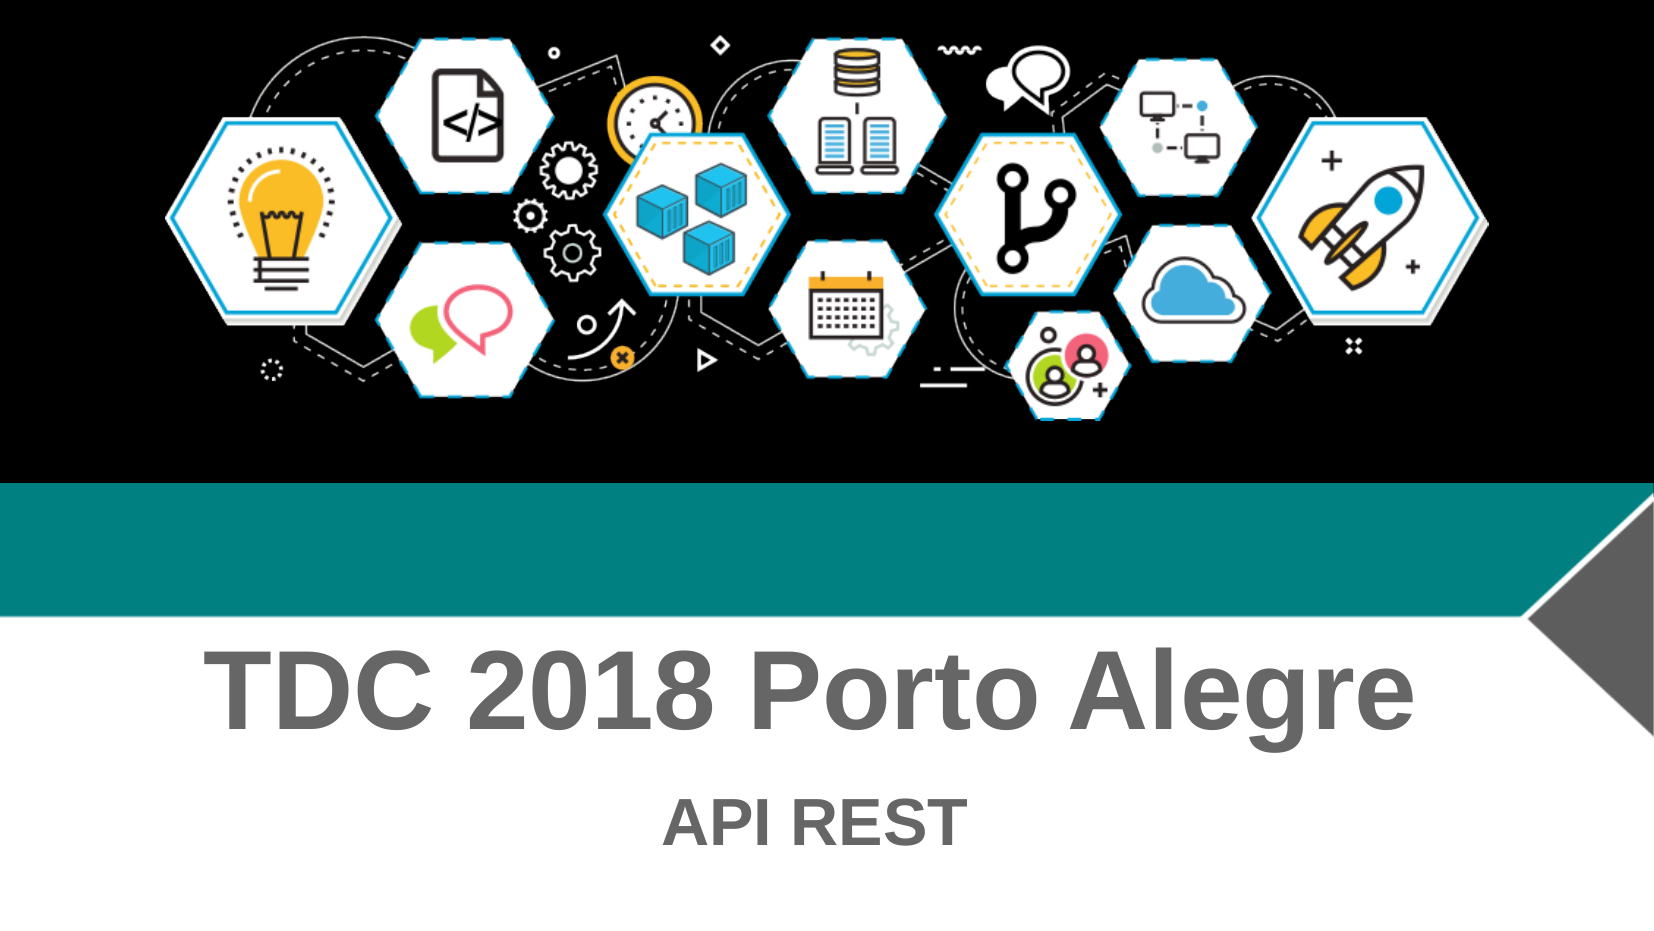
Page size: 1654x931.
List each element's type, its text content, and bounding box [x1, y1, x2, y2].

picture [0, 483, 1654, 754]
picture [165, 35, 1489, 421]
text_box TDC 2018 Porto Alegre [11, 620, 1642, 802]
text_box API REST [0, 777, 1630, 892]
